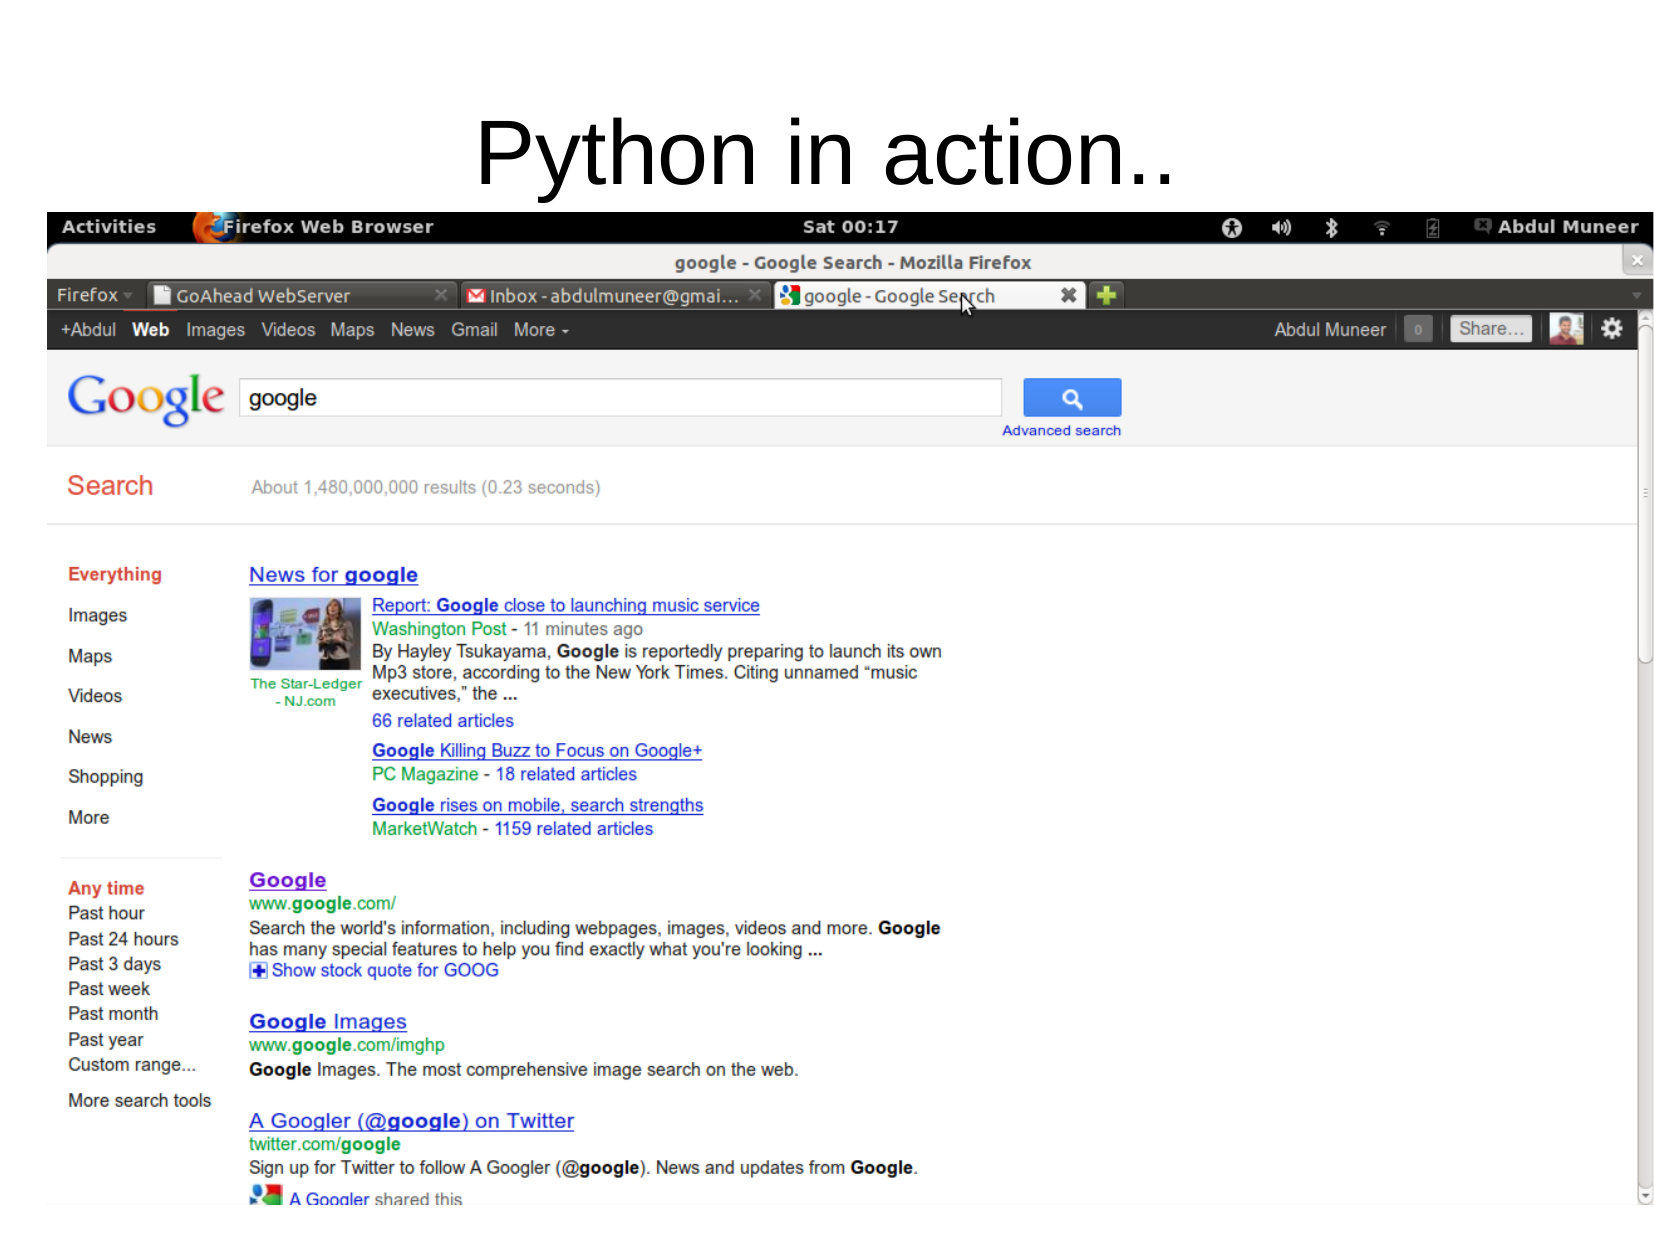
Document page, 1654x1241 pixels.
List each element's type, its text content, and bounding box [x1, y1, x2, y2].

picture [47, 212, 1654, 1205]
title Python in action.. [82, 49, 1571, 212]
